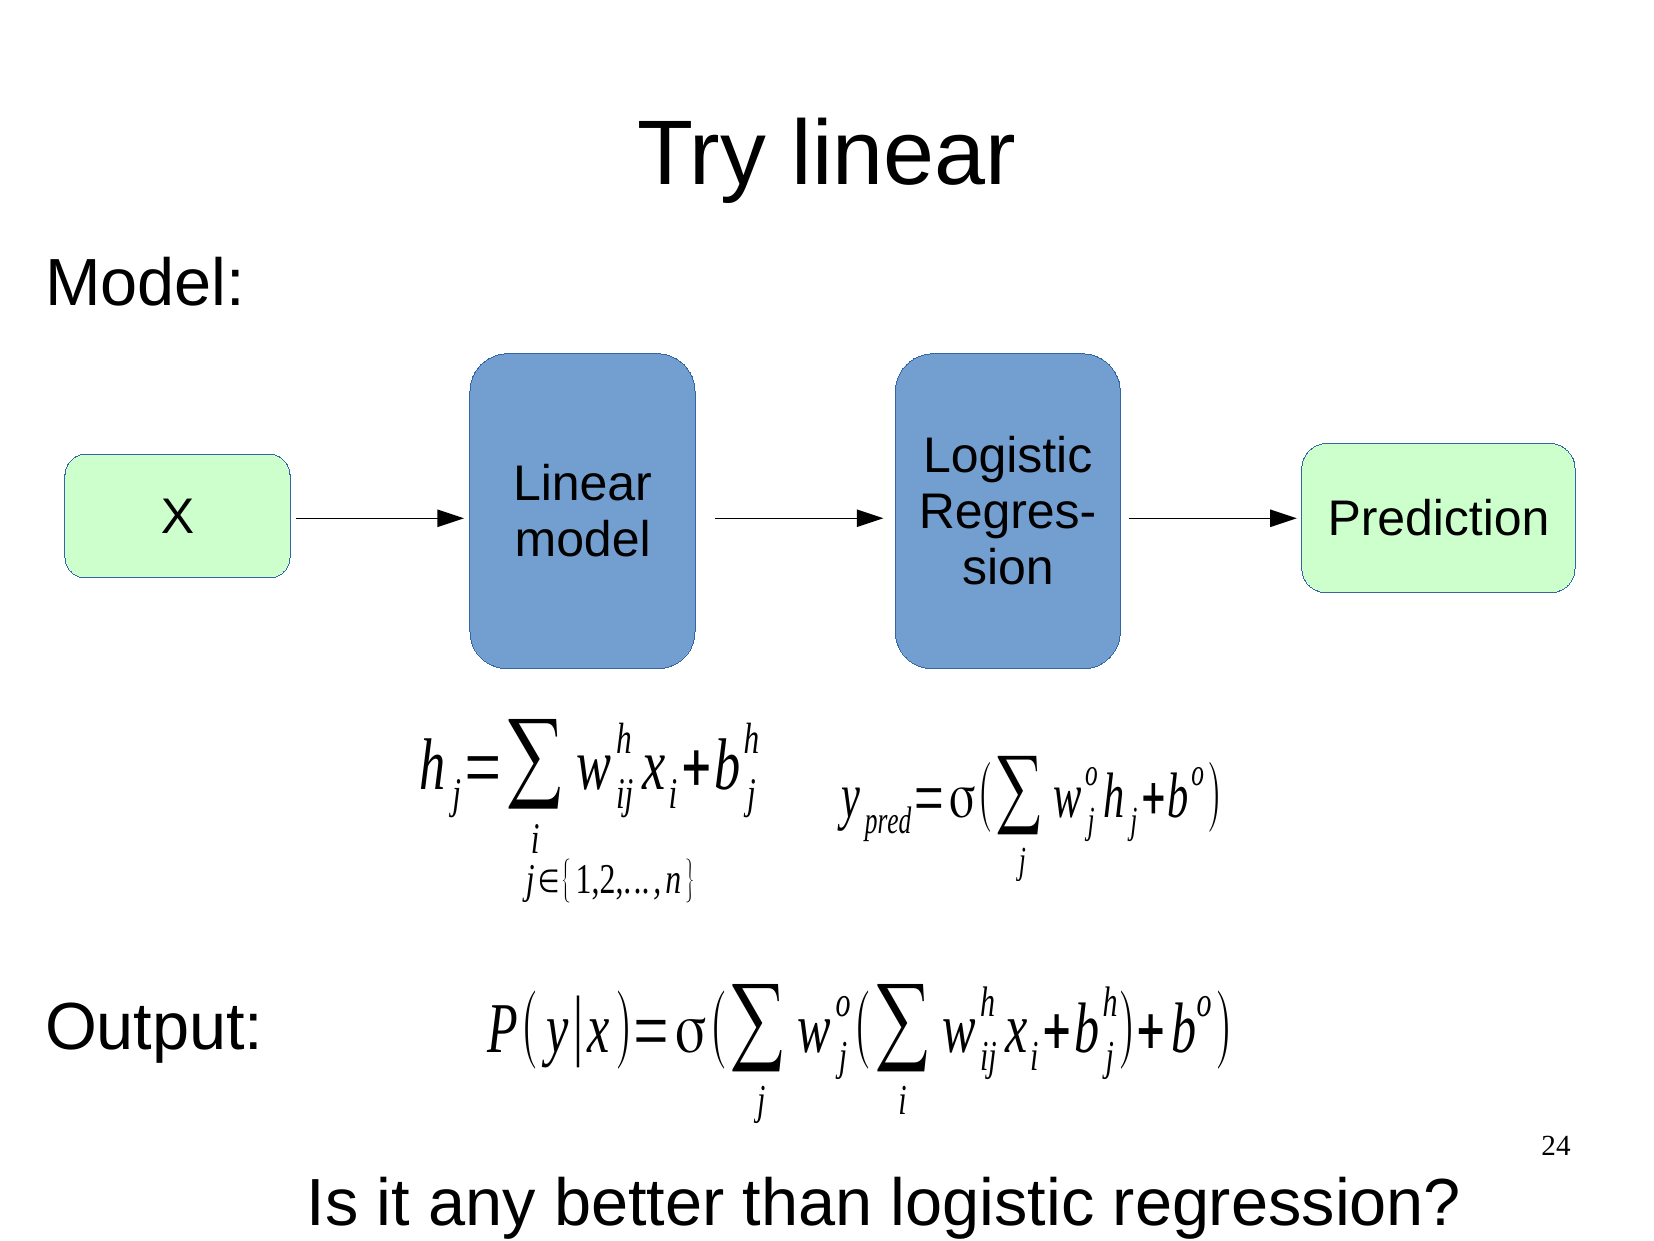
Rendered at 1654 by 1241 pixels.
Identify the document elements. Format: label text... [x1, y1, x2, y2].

text_box Model: [45, 230, 676, 334]
text_box Is it any better than logistic regression? [306, 1165, 1537, 1241]
text_box Output: [45, 989, 366, 1065]
chart [471, 976, 1245, 1124]
chart [406, 711, 772, 906]
chart [825, 748, 1232, 881]
text_box Prediction [1301, 443, 1576, 593]
text_box Logistic Regres- sion [895, 353, 1121, 669]
text_box Linear model [469, 353, 696, 669]
text_box X [64, 454, 291, 578]
title Try linear [82, 49, 1571, 257]
